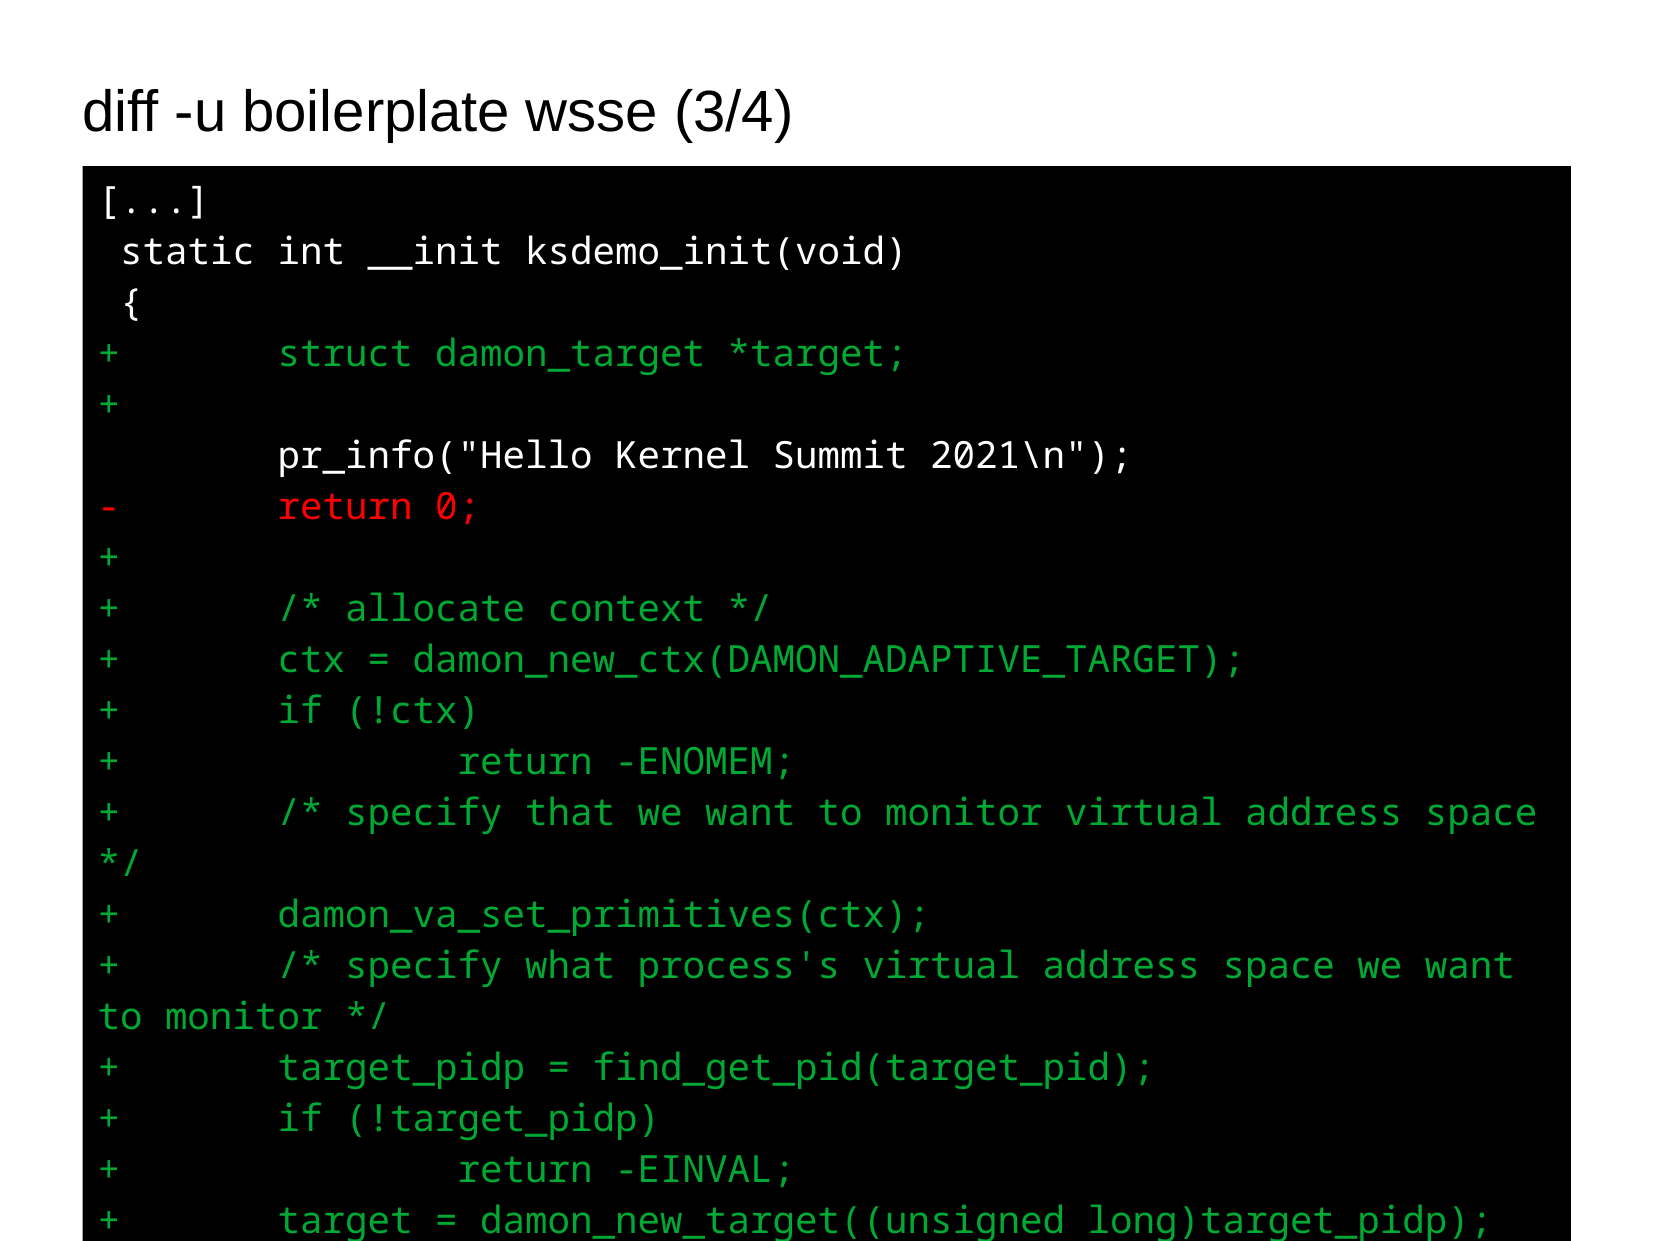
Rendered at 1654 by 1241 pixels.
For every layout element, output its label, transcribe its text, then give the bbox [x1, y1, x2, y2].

title diff -u boilerplate wsse (3/4) [82, 61, 1571, 162]
text_box [...] static int __init ksdemo_init(void) { + struct damon_target *target; + pr_info("Hello Kernel Summit 2021\n"); - return 0; + + /* allocate context */ + ctx = damon_new_ctx(DAMON_ADAPTIVE_TARGET); + if (!ctx) + return -ENOMEM; + /* specify that we want to monitor virtual address space */ + damon_va_set_primitives(ctx); + /* specify what process's virtual address space we want to monitor */ + target_pidp = find_get_pid(target_pid); + if (!target_pidp) + return -EINVAL; + target = damon_new_target((unsigned long)target_pidp); + if (!target) + return -ENOMEM; + damon_add_target(ctx, target); + /* register callback for reading results */ + ctx->callback.after_aggregation = ksdemo_after_aggregation; + /* start the monitoring */ + return damon_start(&ctx, 1); } [...] [82, 166, 1571, 1238]
